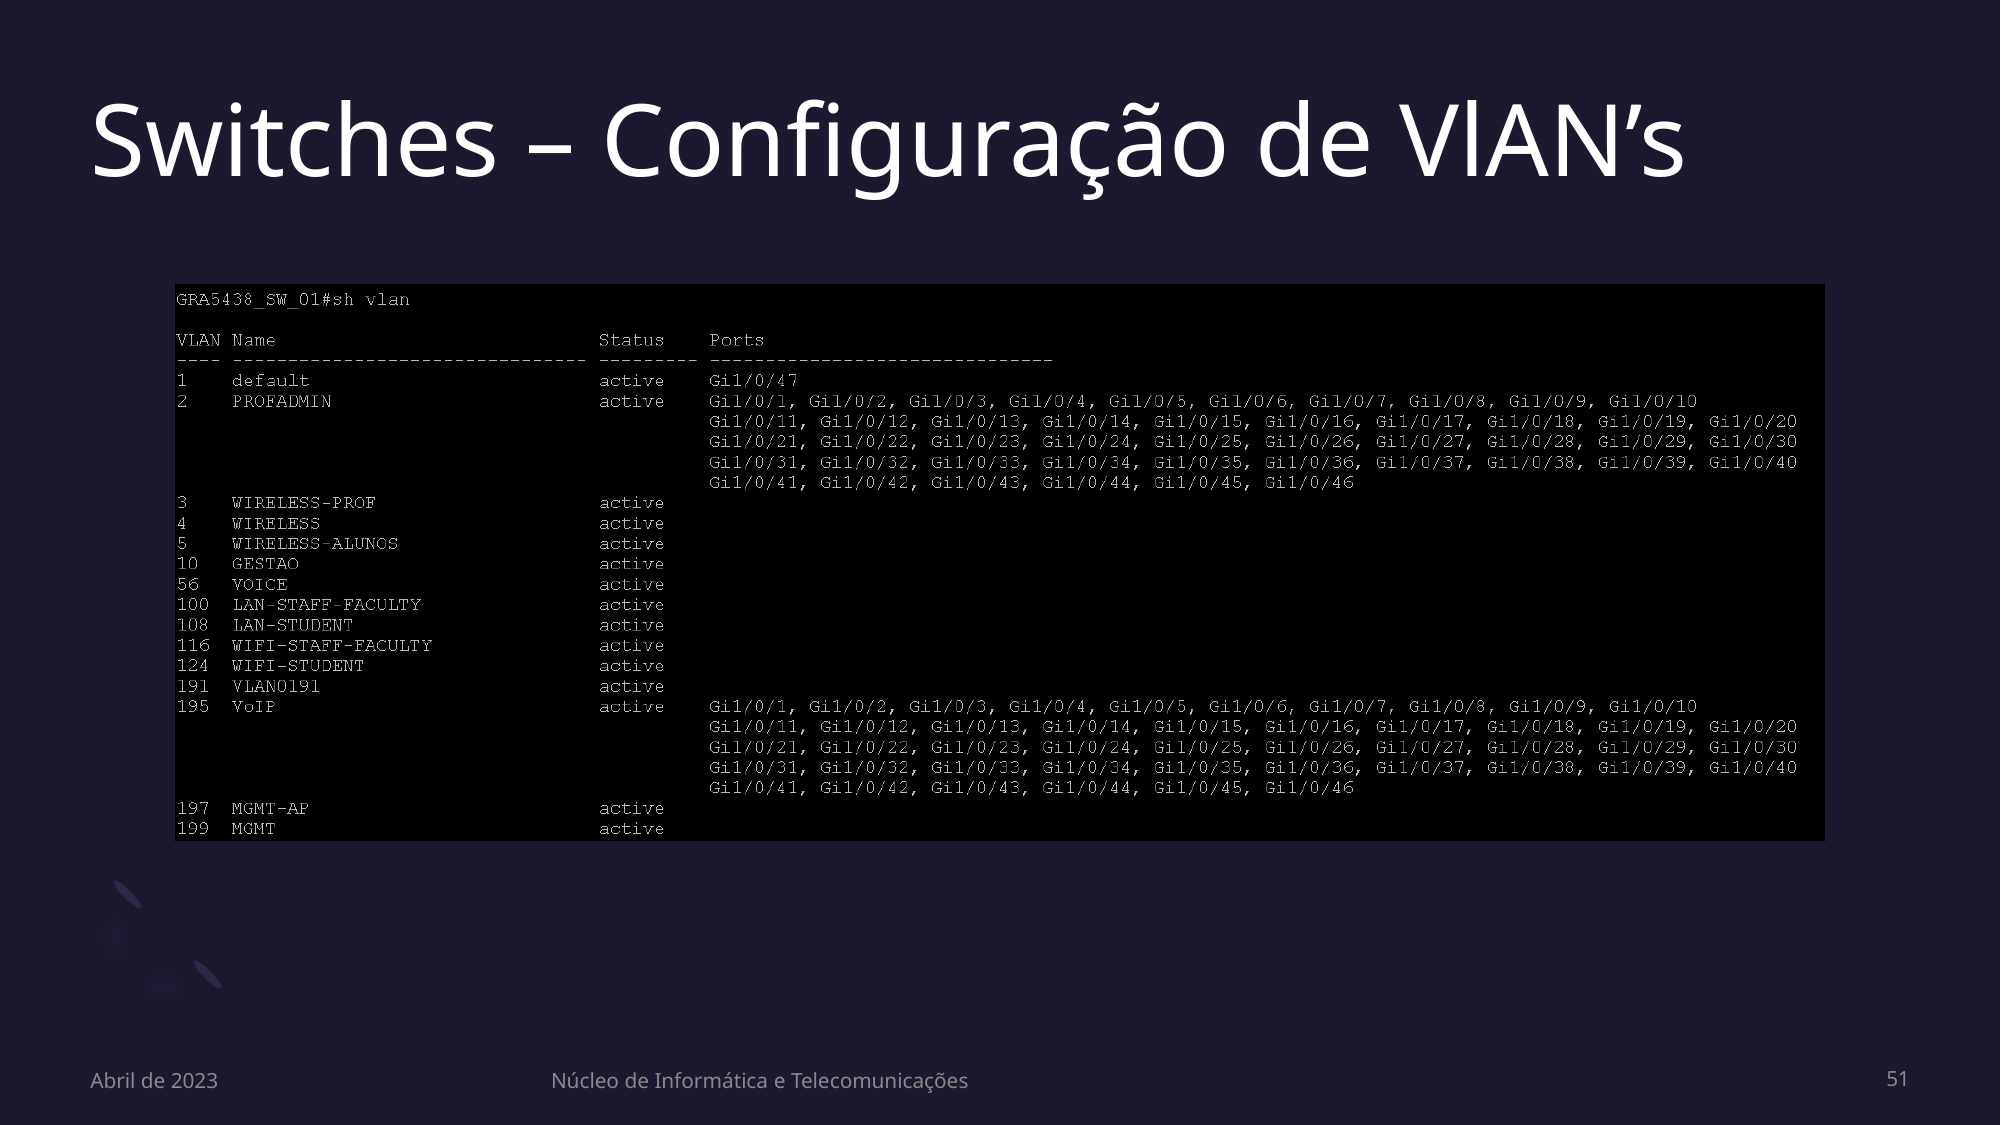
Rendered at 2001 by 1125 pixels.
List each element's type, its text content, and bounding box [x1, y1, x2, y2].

slide_number Abril de 2023 [90, 1067, 522, 1093]
slide_number <número> [1632, 1067, 1910, 1093]
picture [175, 284, 1825, 841]
footer Núcleo de Informática e Telecomunicações [551, 1067, 1598, 1093]
title Switches – Configuração de VlAN’s [90, 90, 1937, 339]
